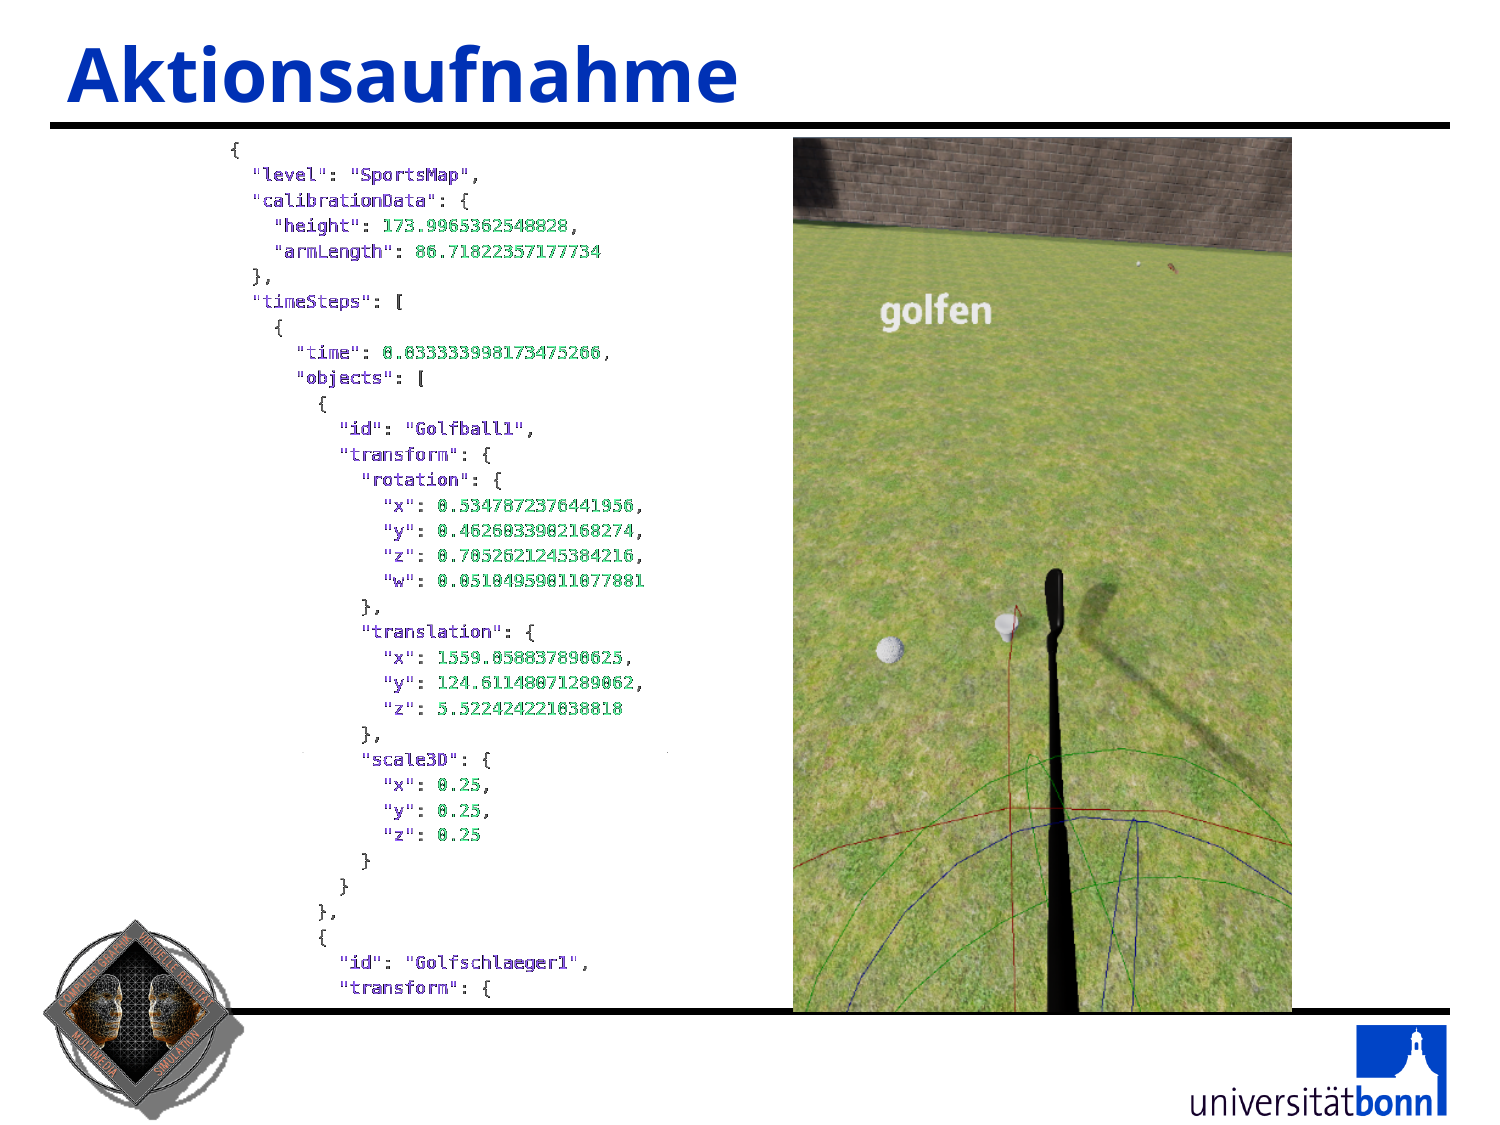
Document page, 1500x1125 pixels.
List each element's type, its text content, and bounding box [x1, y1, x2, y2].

picture [1189, 1023, 1448, 1117]
picture [793, 137, 1292, 1012]
picture [41, 136, 668, 1106]
title Aktionsaufnahme [53, 18, 1447, 126]
